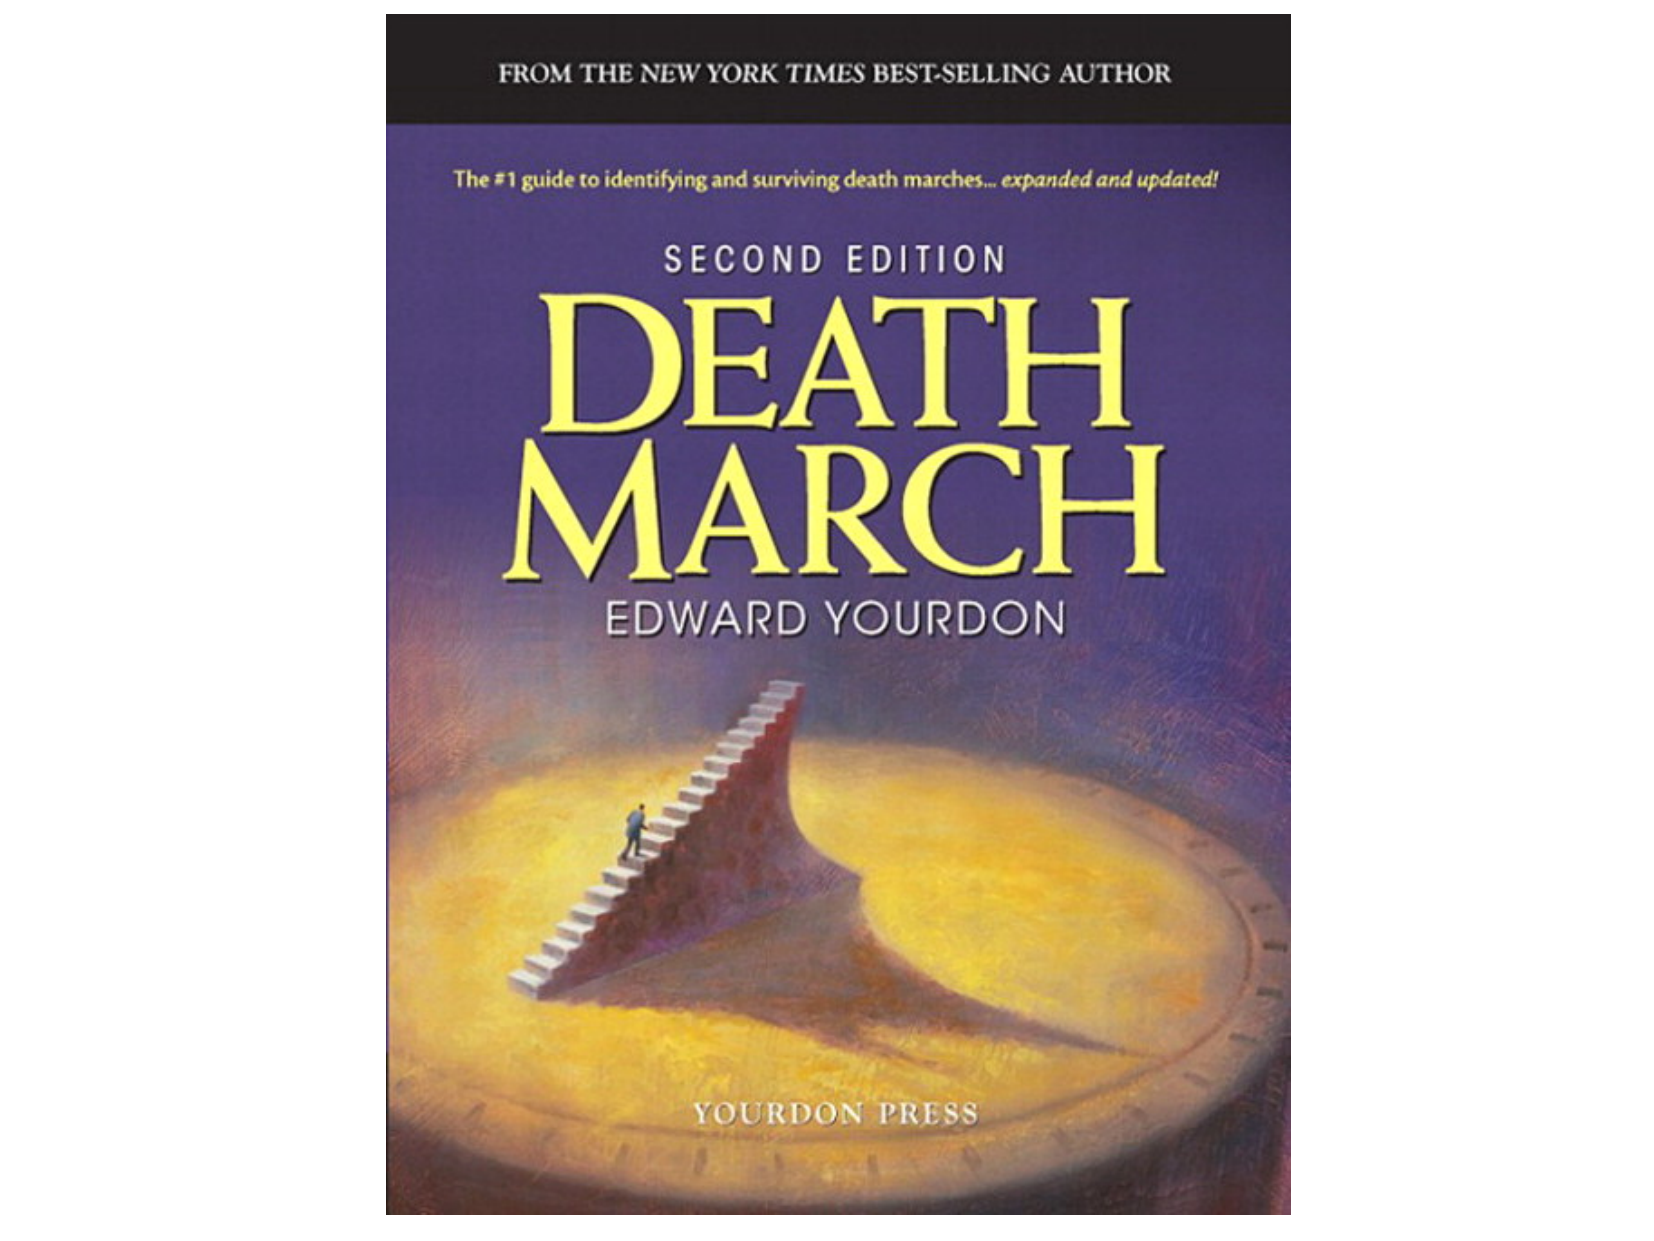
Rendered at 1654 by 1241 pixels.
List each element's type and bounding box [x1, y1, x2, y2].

picture [386, 14, 1291, 1216]
